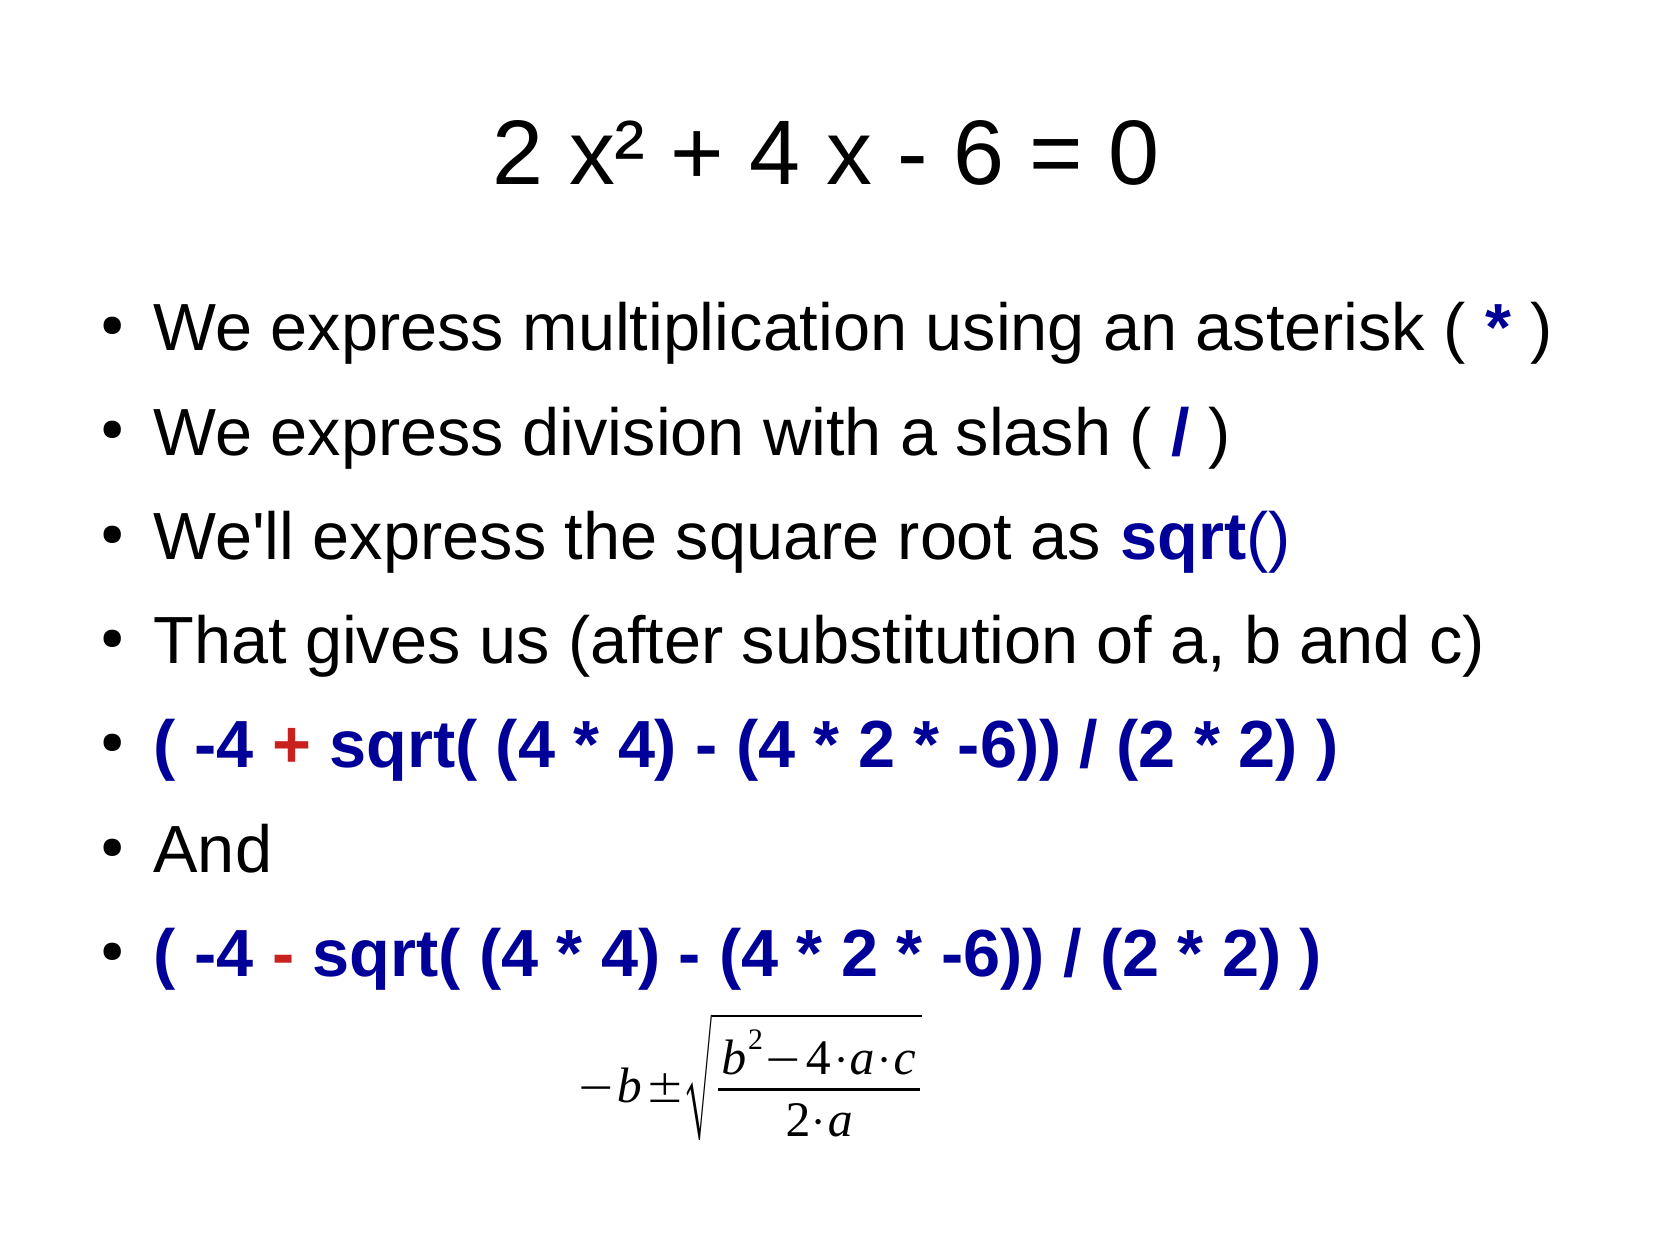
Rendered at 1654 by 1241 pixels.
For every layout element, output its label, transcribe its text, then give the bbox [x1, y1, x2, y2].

list We express multiplication using an asterisk ( * ) We express division with a slash ( / ) We'll express the square root as sqrt() That gives us (after substitution of a, b and c) ( -4 + sqrt( (4 * 4) - (4 * 2 * -6)) / (2 * 2) ) And ( -4 - sqrt( (4 * 4) - (4 * 2 * -6)) / (2 * 2) ) [82, 290, 1571, 1010]
chart [570, 1011, 929, 1148]
title 2 x² + 4 x - 6 = 0 [82, 49, 1571, 257]
